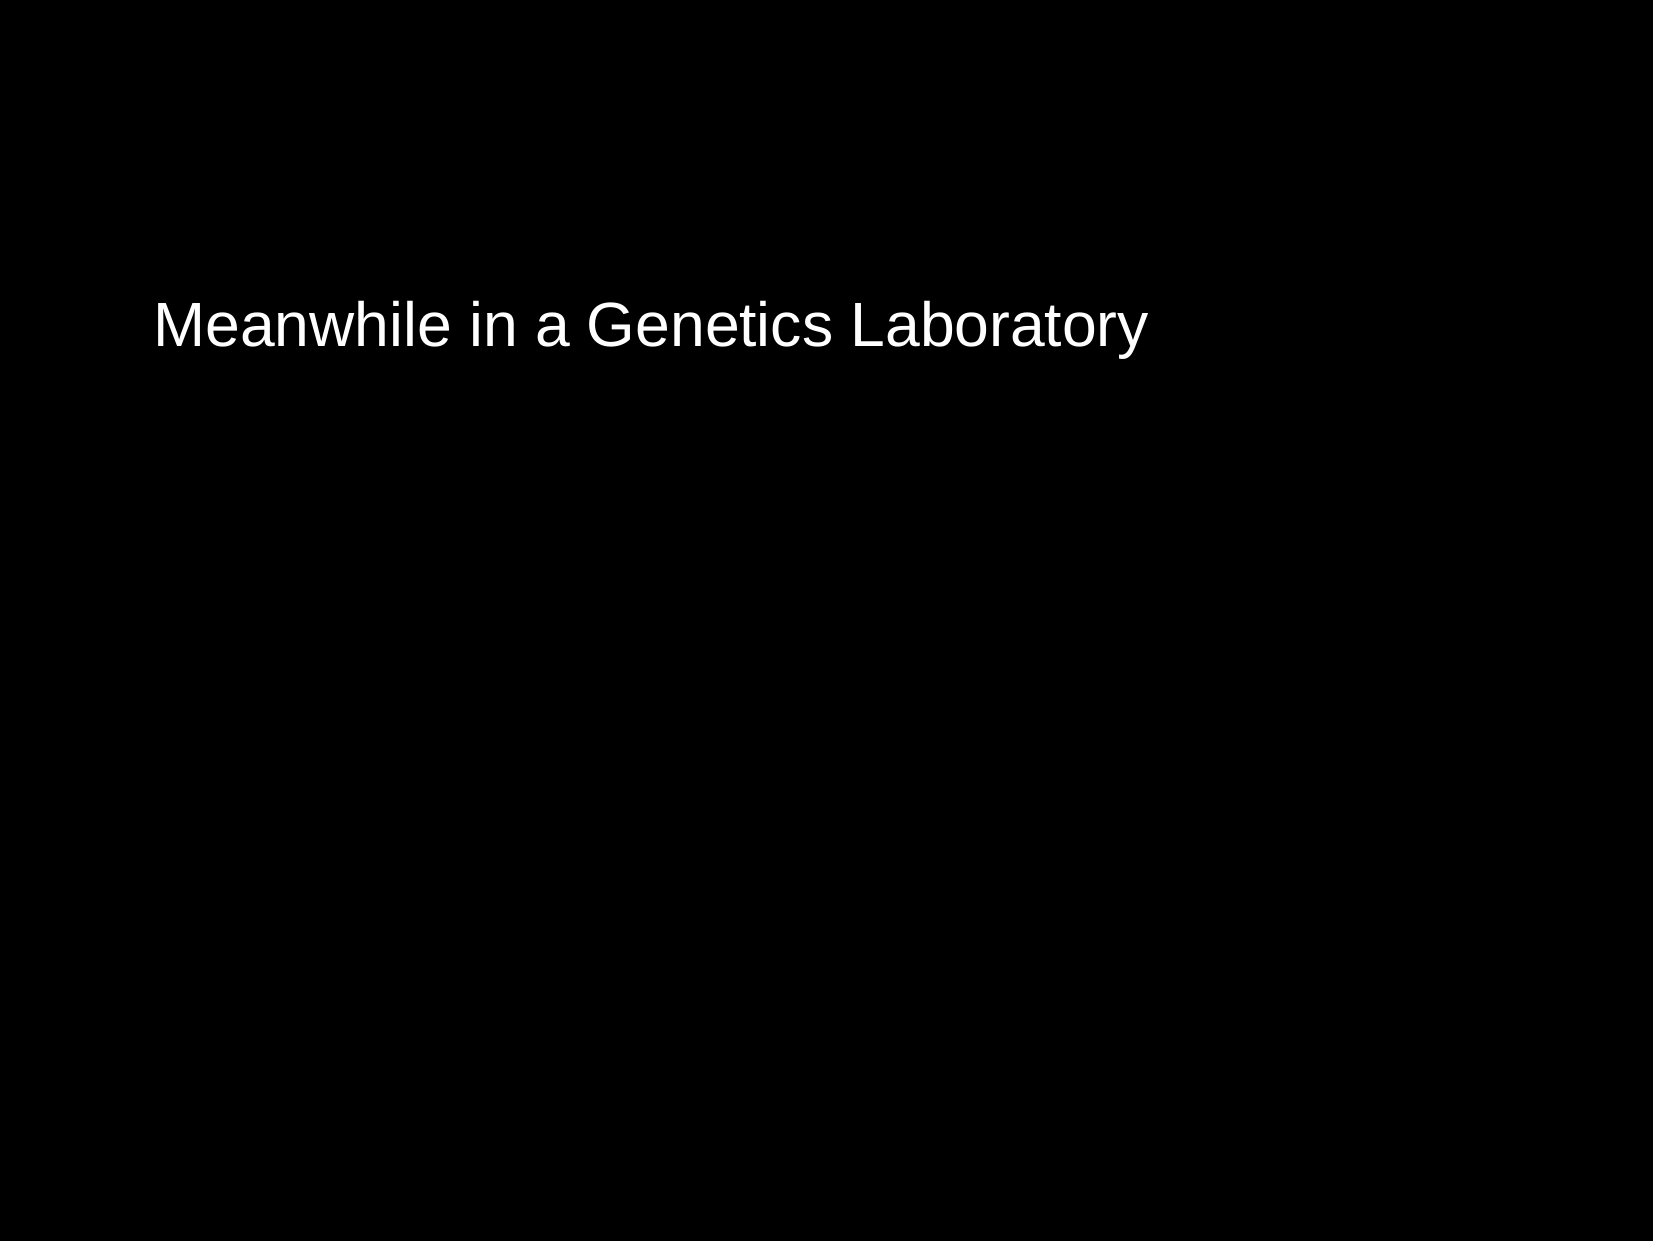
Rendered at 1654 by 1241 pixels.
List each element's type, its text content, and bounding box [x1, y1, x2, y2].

list Meanwhile in a Genetics Laboratory [82, 290, 1571, 1109]
